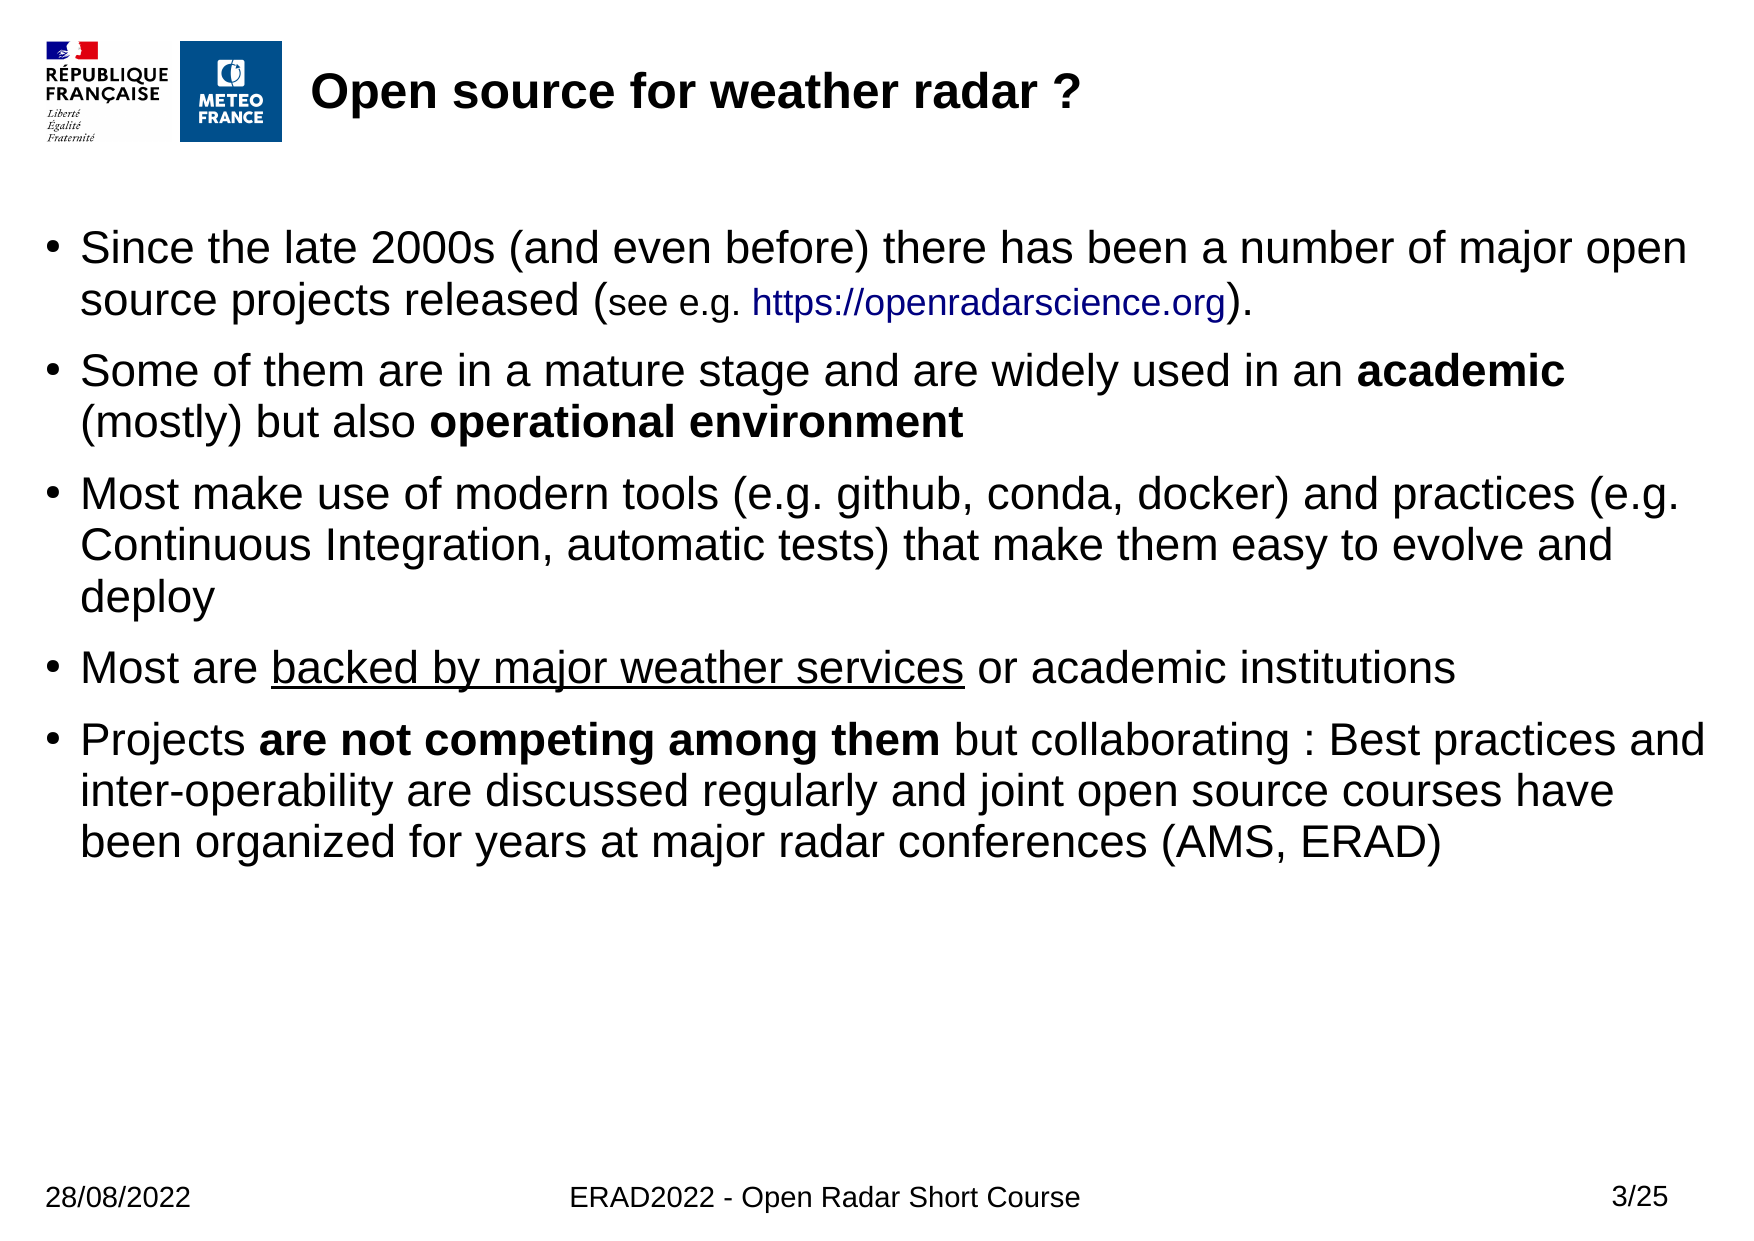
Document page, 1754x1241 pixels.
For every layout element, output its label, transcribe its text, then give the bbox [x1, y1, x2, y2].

picture [180, 41, 282, 142]
picture [46, 41, 172, 142]
list Since the late 2000s (and even before) there has been a number of major open source projects released (see e.g. https://openradarscience.org). Some of them are in a mature stage and are widely used in an academic (mostly) but also operational environment Most make use of modern tools (e.g. github, conda, docker) and practices (e.g. Continuous Integration, automatic tests) that make them easy to evolve and deploy Most are backed by major weather services or academic institutions Projects are not competing among them but collaborating : Best practices and inter-operability are discussed regularly and joint open source courses have been organized for years at major radar conferences (AMS, ERAD) [44, 222, 1712, 1118]
title Open source for weather radar ? [310, 40, 1697, 142]
